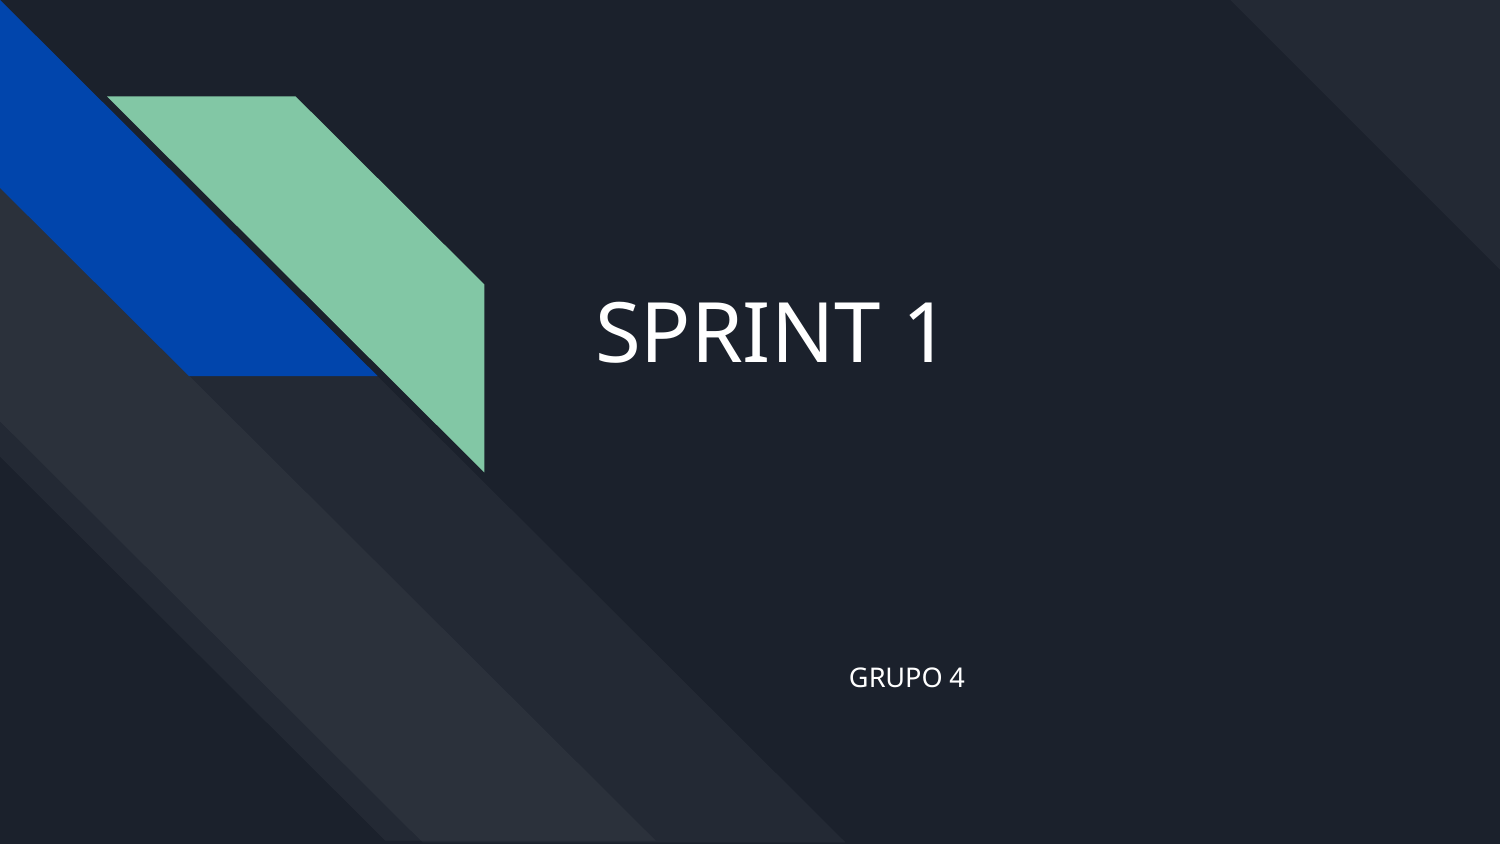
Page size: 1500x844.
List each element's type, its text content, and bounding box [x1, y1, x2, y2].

subtitle GRUPO 4 [833, 643, 1404, 727]
title SPRINT 1 [580, 258, 1404, 518]
